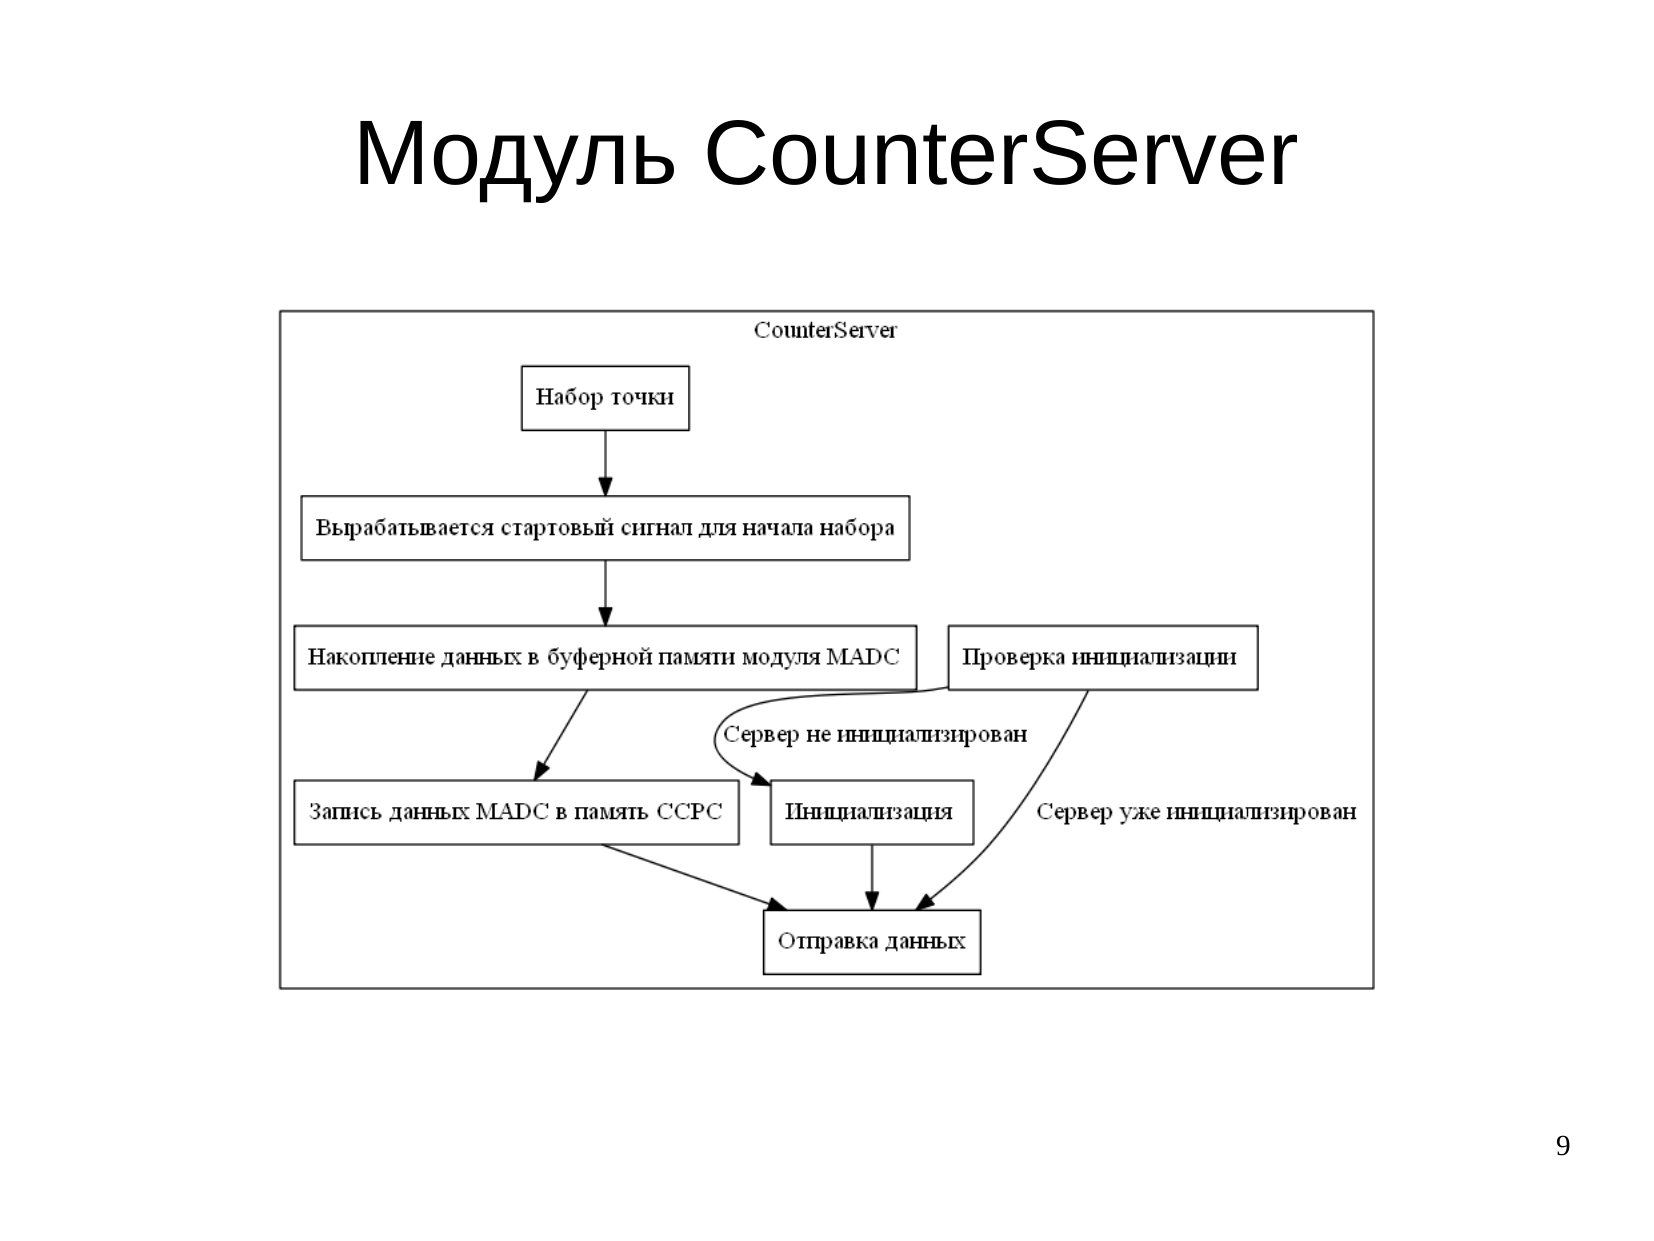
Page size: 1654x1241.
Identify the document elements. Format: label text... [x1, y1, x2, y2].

title Модуль CounterServer [82, 49, 1571, 257]
picture [259, 290, 1395, 1010]
